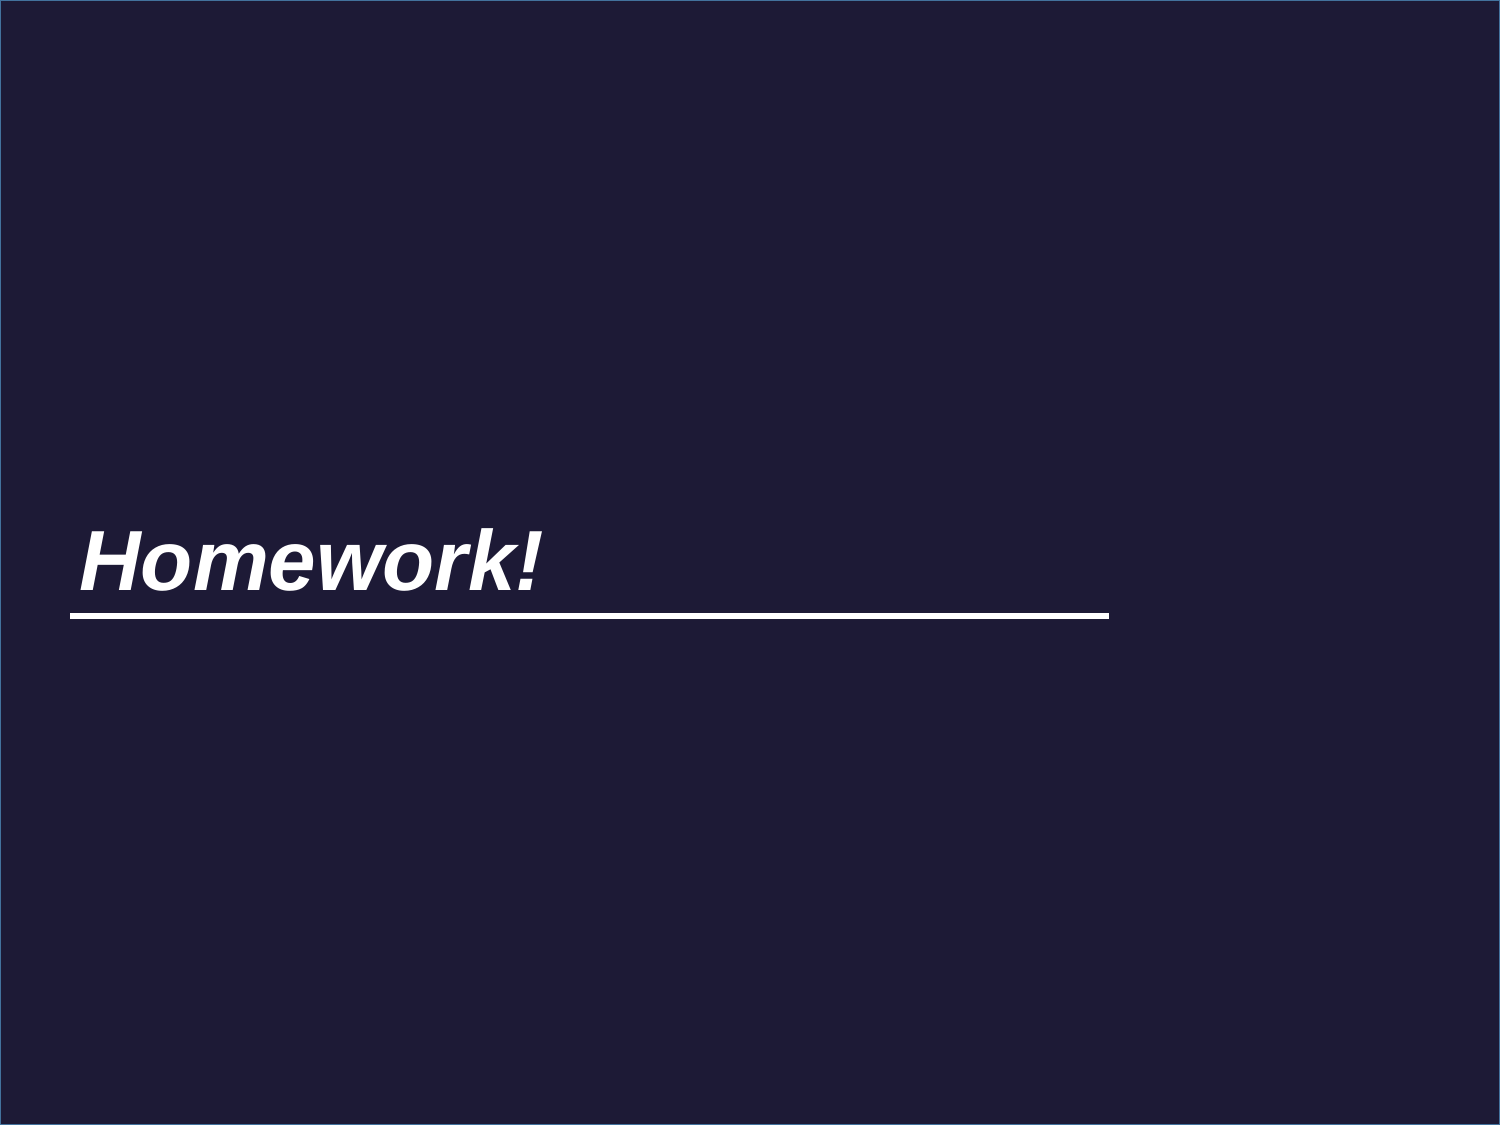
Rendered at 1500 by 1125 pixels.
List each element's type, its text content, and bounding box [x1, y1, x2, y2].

title Homework! [64, 484, 1415, 628]
